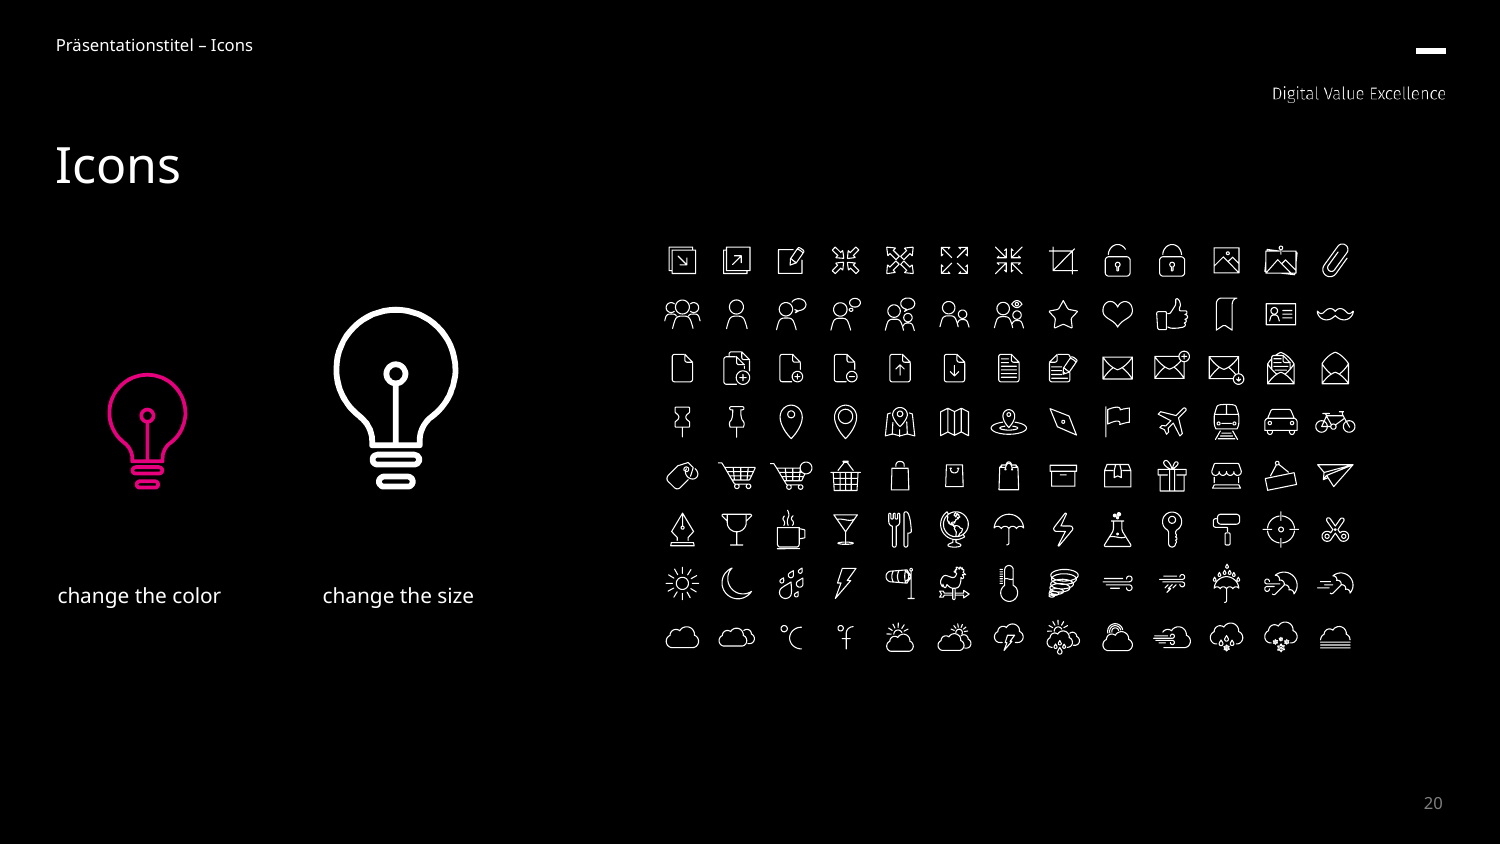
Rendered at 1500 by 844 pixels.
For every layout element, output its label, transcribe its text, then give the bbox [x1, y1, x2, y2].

text_box [779, 404, 803, 440]
text_box [937, 623, 972, 651]
text_box Icons [44, 127, 1454, 226]
text_box [1046, 621, 1081, 655]
text_box [889, 353, 911, 383]
text_box [690, 575, 698, 580]
text_box change the size [317, 580, 493, 611]
text_box [1162, 626, 1191, 649]
text_box [990, 409, 1028, 435]
text_box [837, 625, 844, 632]
text_box [376, 473, 416, 490]
text_box [779, 577, 785, 584]
text_box [1048, 300, 1078, 329]
text_box [668, 246, 697, 275]
text_box [780, 625, 788, 633]
text_box [1157, 407, 1187, 437]
text_box [1265, 303, 1297, 326]
text_box [998, 461, 1020, 491]
text_box [1048, 246, 1078, 275]
text_box [1011, 300, 1023, 309]
text_box [674, 568, 679, 576]
text_box [1213, 247, 1240, 274]
text_box [940, 246, 953, 259]
text_box [1157, 459, 1187, 492]
text_box [1208, 356, 1245, 385]
text_box [671, 512, 695, 541]
text_box [130, 465, 165, 476]
text_box [795, 577, 804, 588]
text_box [664, 299, 701, 329]
text_box [1320, 625, 1351, 643]
text_box [833, 353, 858, 383]
text_box [1162, 244, 1183, 255]
text_box [369, 451, 423, 468]
text_box [956, 246, 968, 259]
text_box [1209, 622, 1244, 652]
text_box [1322, 243, 1349, 278]
text_box [830, 460, 861, 492]
text_box [956, 262, 968, 274]
text_box [886, 246, 914, 275]
text_box [1164, 584, 1177, 593]
text_box [993, 513, 1025, 546]
text_box [1049, 408, 1078, 436]
text_box [1010, 262, 1023, 275]
text_box [1267, 351, 1295, 385]
text_box [1215, 297, 1238, 331]
text_box [674, 406, 691, 438]
text_box [1102, 300, 1133, 328]
text_box [846, 261, 860, 275]
text_box [1271, 571, 1298, 596]
text_box [1105, 406, 1130, 438]
text_box [333, 306, 459, 449]
text_box [777, 247, 805, 274]
text_box [1159, 256, 1186, 277]
text_box [939, 301, 970, 328]
text_box [939, 566, 970, 601]
text_box <number> [1104, 782, 1455, 827]
text_box [776, 298, 807, 331]
text_box [1103, 512, 1132, 548]
text_box [723, 351, 751, 385]
text_box [1102, 356, 1133, 380]
text_box [885, 567, 915, 600]
text_box [1211, 462, 1242, 489]
text_box [726, 299, 748, 330]
text_box [1102, 575, 1133, 583]
text_box [728, 406, 745, 438]
text_box [993, 623, 1024, 644]
text_box [797, 567, 803, 574]
text_box [1162, 511, 1183, 548]
text_box [1264, 408, 1298, 436]
text_box [1053, 512, 1074, 547]
text_box [995, 262, 1007, 275]
text_box [1049, 464, 1078, 487]
text_box [886, 623, 914, 652]
text_box [995, 246, 1007, 259]
text_box [1264, 460, 1298, 491]
text_box [1316, 308, 1354, 321]
text_box [831, 261, 845, 275]
text_box [1154, 350, 1190, 379]
text_box [1264, 578, 1281, 592]
text_box [1321, 351, 1350, 385]
text_box [940, 262, 953, 274]
text_box [945, 464, 964, 488]
text_box [830, 297, 861, 331]
text_box [770, 461, 813, 490]
text_box [686, 591, 691, 599]
text_box [779, 353, 804, 383]
text_box Präsentationstitel – Icons [44, 29, 1207, 72]
text_box [846, 246, 860, 260]
text_box [675, 576, 689, 590]
text_box [1212, 513, 1241, 546]
text_box [831, 246, 845, 259]
text_box [890, 460, 910, 491]
text_box [884, 407, 916, 437]
text_box [1264, 245, 1298, 276]
text_box [107, 372, 188, 464]
text_box [717, 462, 756, 490]
text_box [993, 301, 1025, 329]
text_box [1104, 256, 1131, 277]
text_box [884, 297, 916, 332]
text_box [1105, 584, 1133, 592]
text_box [888, 512, 901, 548]
text_box [1104, 463, 1132, 488]
text_box [1315, 411, 1356, 433]
text_box [1003, 634, 1016, 651]
text_box [1321, 517, 1350, 542]
text_box [1102, 623, 1133, 652]
text_box [903, 511, 912, 548]
text_box [1262, 511, 1300, 548]
text_box [1153, 633, 1175, 646]
text_box [834, 567, 857, 599]
text_box change the color [51, 580, 239, 611]
text_box [665, 626, 700, 649]
text_box [776, 527, 806, 550]
text_box [778, 581, 793, 600]
text_box [666, 462, 699, 490]
text_box [670, 542, 695, 547]
text_box [671, 353, 694, 383]
text_box [833, 514, 858, 545]
text_box [998, 353, 1020, 383]
text_box [1010, 246, 1023, 259]
text_box [134, 479, 160, 490]
text_box [1048, 568, 1079, 598]
text_box [667, 587, 675, 592]
text_box [1000, 564, 1019, 602]
text_box [940, 407, 970, 437]
text_box [940, 511, 969, 548]
text_box [721, 567, 753, 600]
text_box [1048, 353, 1078, 383]
text_box [1213, 403, 1240, 440]
text_box [718, 627, 755, 647]
text_box [789, 626, 802, 650]
text_box [1162, 581, 1186, 588]
text_box [943, 353, 966, 383]
text_box [1156, 298, 1189, 331]
text_box [1212, 563, 1241, 603]
text_box [1329, 572, 1354, 595]
text_box [782, 509, 794, 526]
text_box [721, 513, 753, 546]
text_box [841, 626, 854, 650]
text_box [723, 246, 751, 275]
text_box [1317, 464, 1354, 488]
text_box [1264, 621, 1298, 653]
text_box [1159, 574, 1186, 580]
text_box [1107, 244, 1126, 255]
text_box [787, 570, 794, 579]
text_box [834, 404, 858, 440]
text_box [793, 591, 799, 598]
